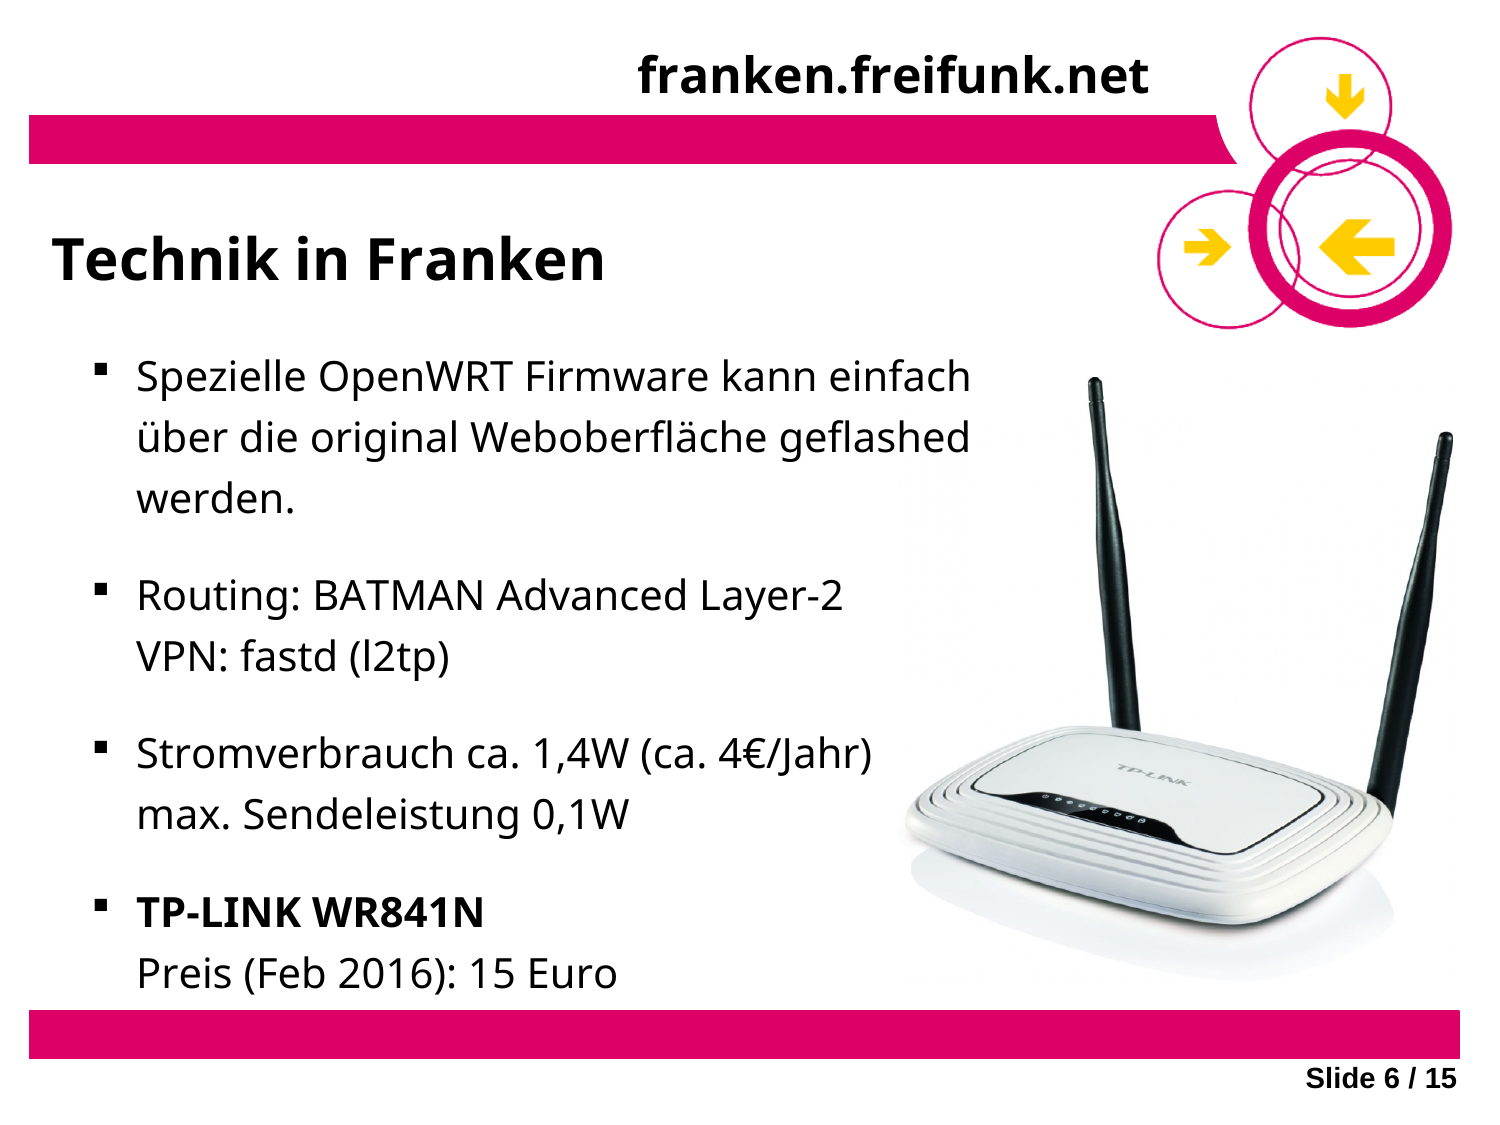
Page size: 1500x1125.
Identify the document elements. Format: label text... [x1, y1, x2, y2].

picture [1075, 377, 1453, 981]
text_box Spezielle OpenWRT Firmware kann einfach über die original Weboberfläche geflashed werden. Routing: BATMAN Advanced Layer-2 VPN: fastd (l2tp) Stromverbrauch ca. 1,4W (ca. 4€/Jahr) max. Sendeleistung 0,1W TP-LINK WR841N Preis (Feb 2016): 15 Euro [61, 342, 1075, 1029]
text_box Technik in Franken [51, 212, 1123, 292]
picture [1150, 32, 1461, 332]
